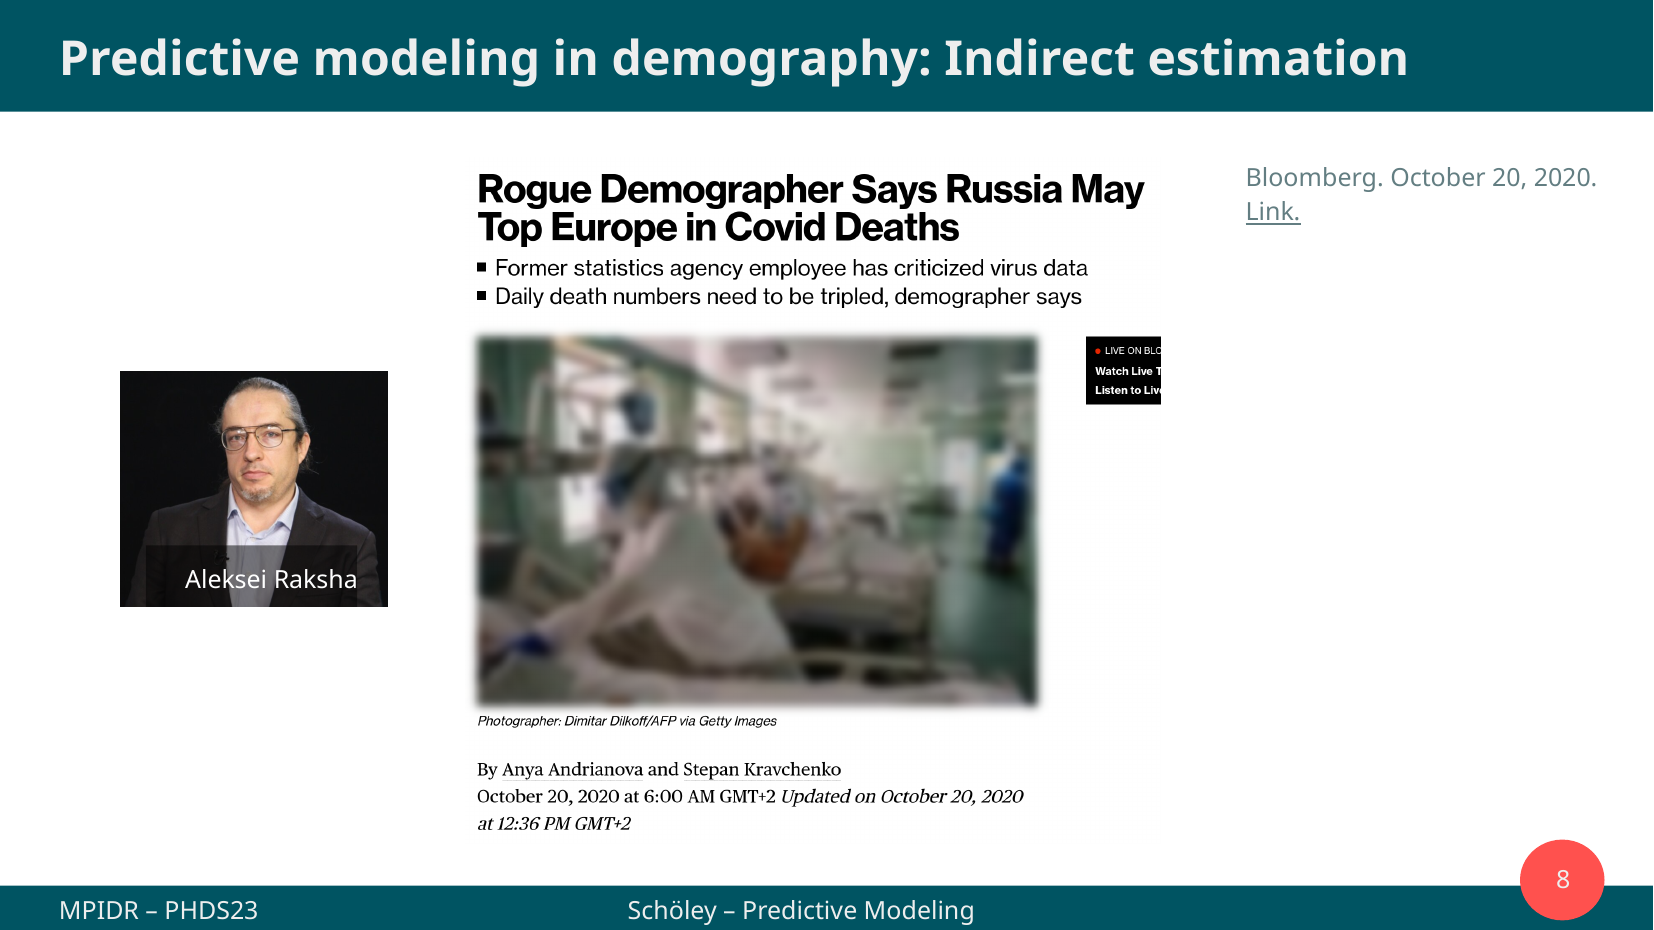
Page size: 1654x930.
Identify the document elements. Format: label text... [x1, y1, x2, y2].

title Predictive modeling in demography: Indirect estimation [58, 0, 1594, 117]
picture [120, 371, 388, 607]
picture [465, 157, 1161, 845]
text_box Aleksei Raksha [170, 554, 417, 615]
text_box [145, 545, 358, 607]
text_box Bloomberg. October 20, 2020. Link. [1230, 152, 1621, 378]
